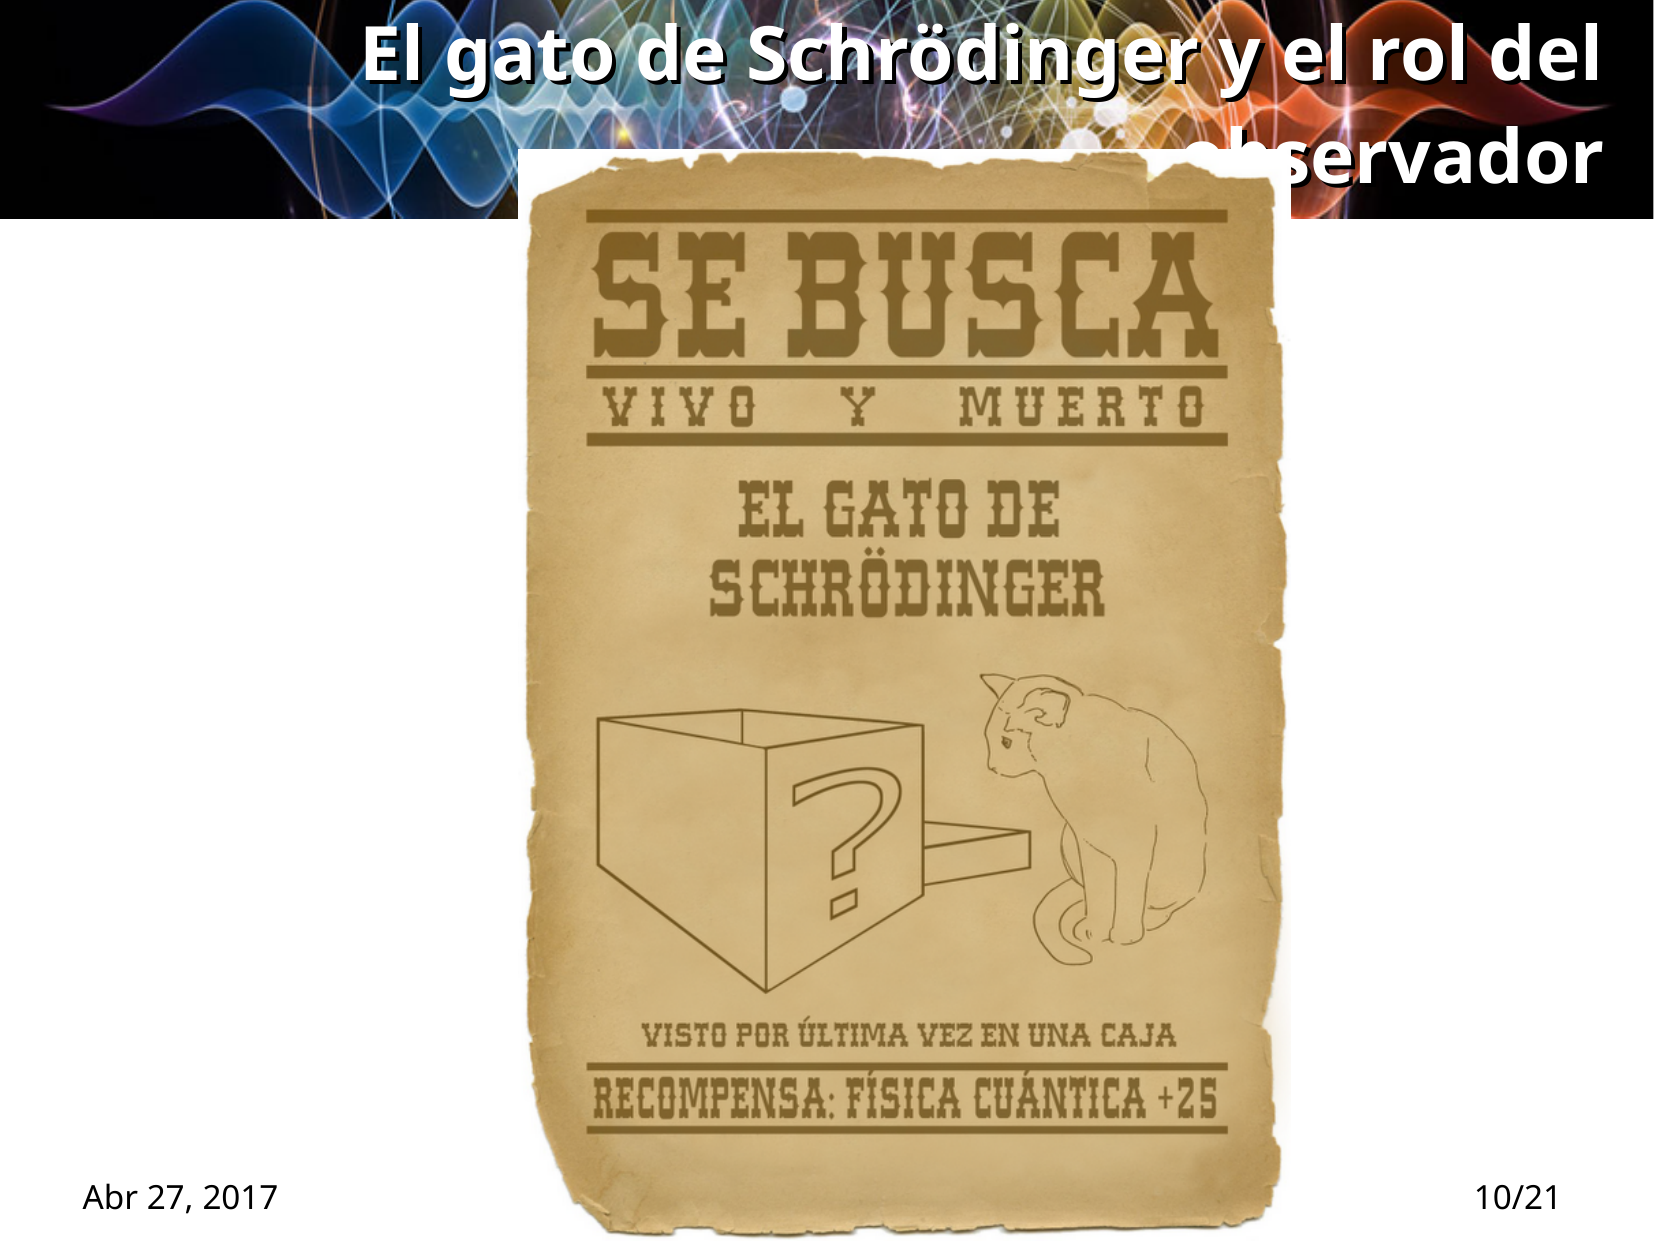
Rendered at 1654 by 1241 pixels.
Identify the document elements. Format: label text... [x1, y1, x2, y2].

title El gato de Schrödinger y el rol del observador [45, 15, 1606, 191]
picture [0, 0, 1654, 1241]
